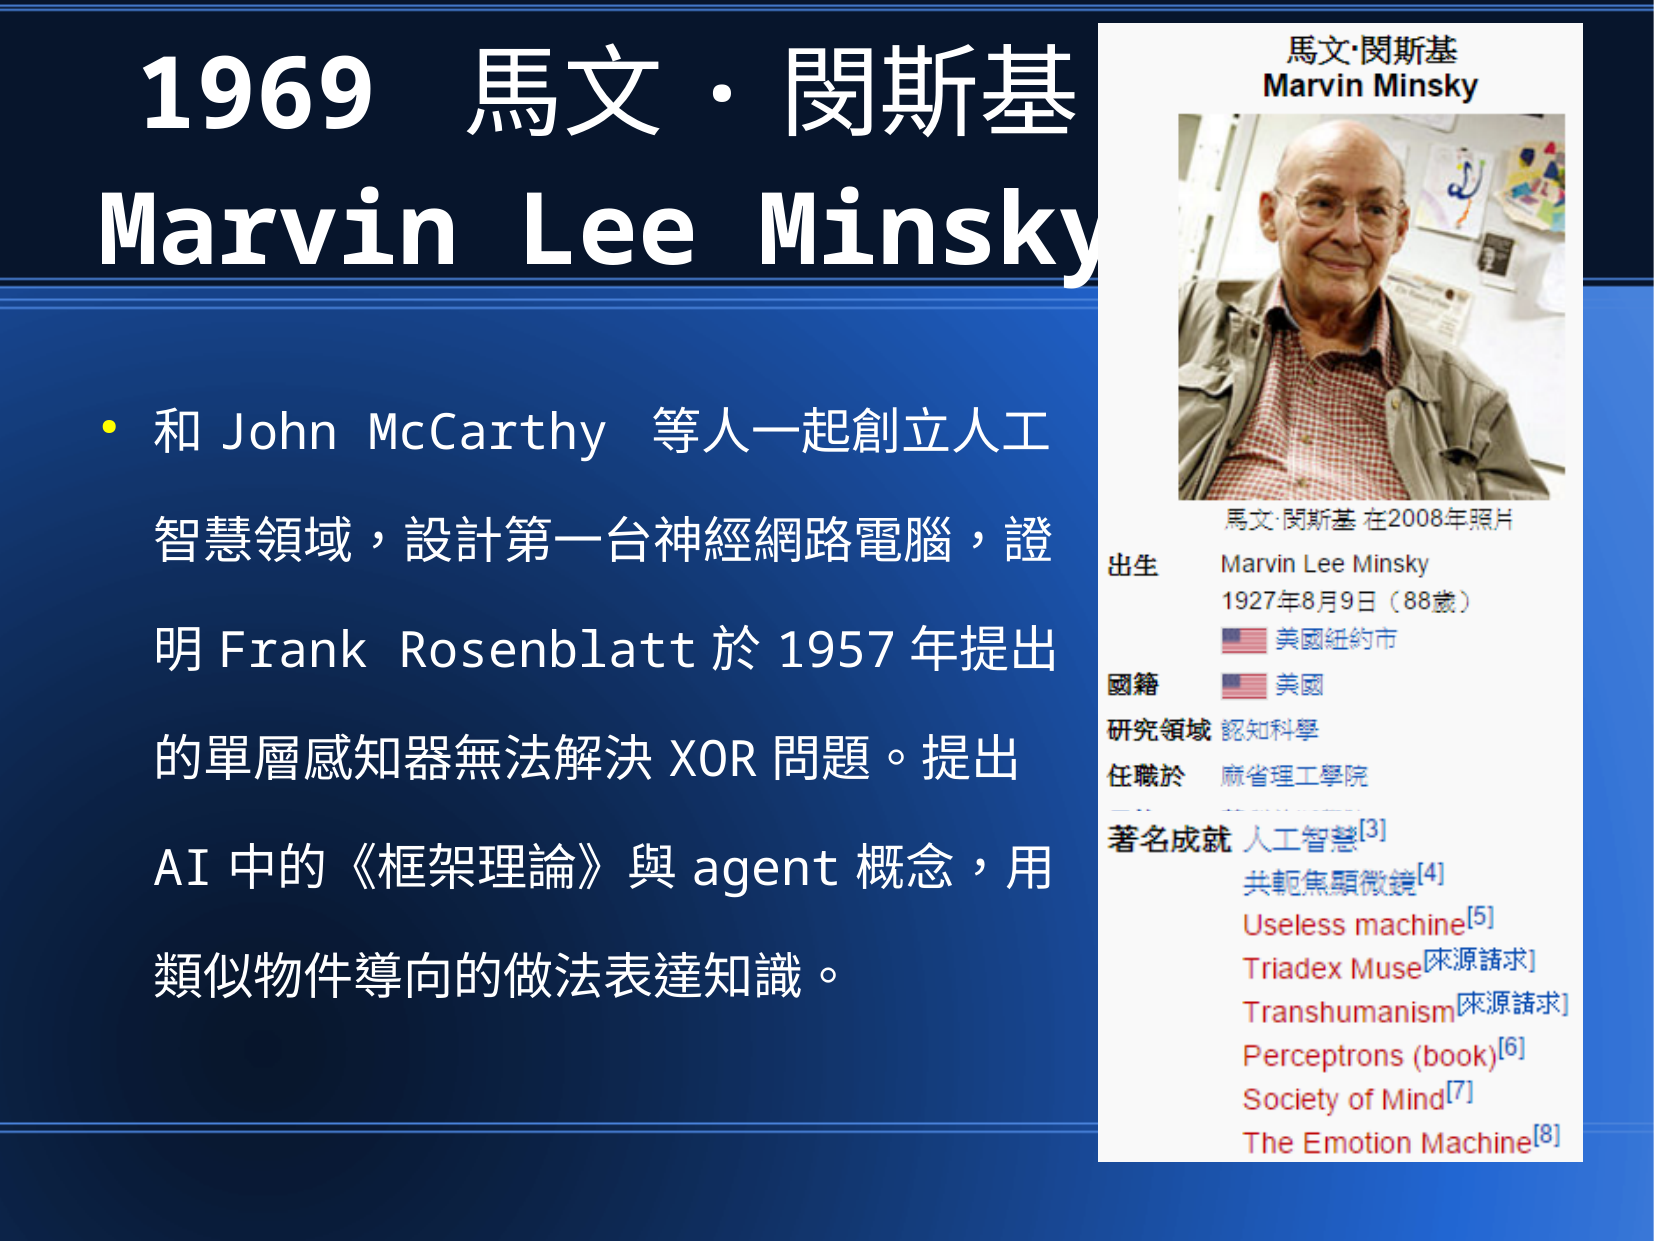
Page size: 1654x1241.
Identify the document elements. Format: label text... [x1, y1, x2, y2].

list 和John McCarthy 等人一起創立人工智慧領域，設計第一台神經網路電腦，證明Frank Rosenblatt於1957年提出的單層感知器無法解決XOR問題。提出AI中的《框架理論》與agent概念，用類似物件導向的做法表達知識。 [82, 355, 1063, 1170]
title 1969 馬文·閔斯基 Marvin Lee Minsky [82, 32, 1098, 273]
picture [0, 0, 1654, 1241]
